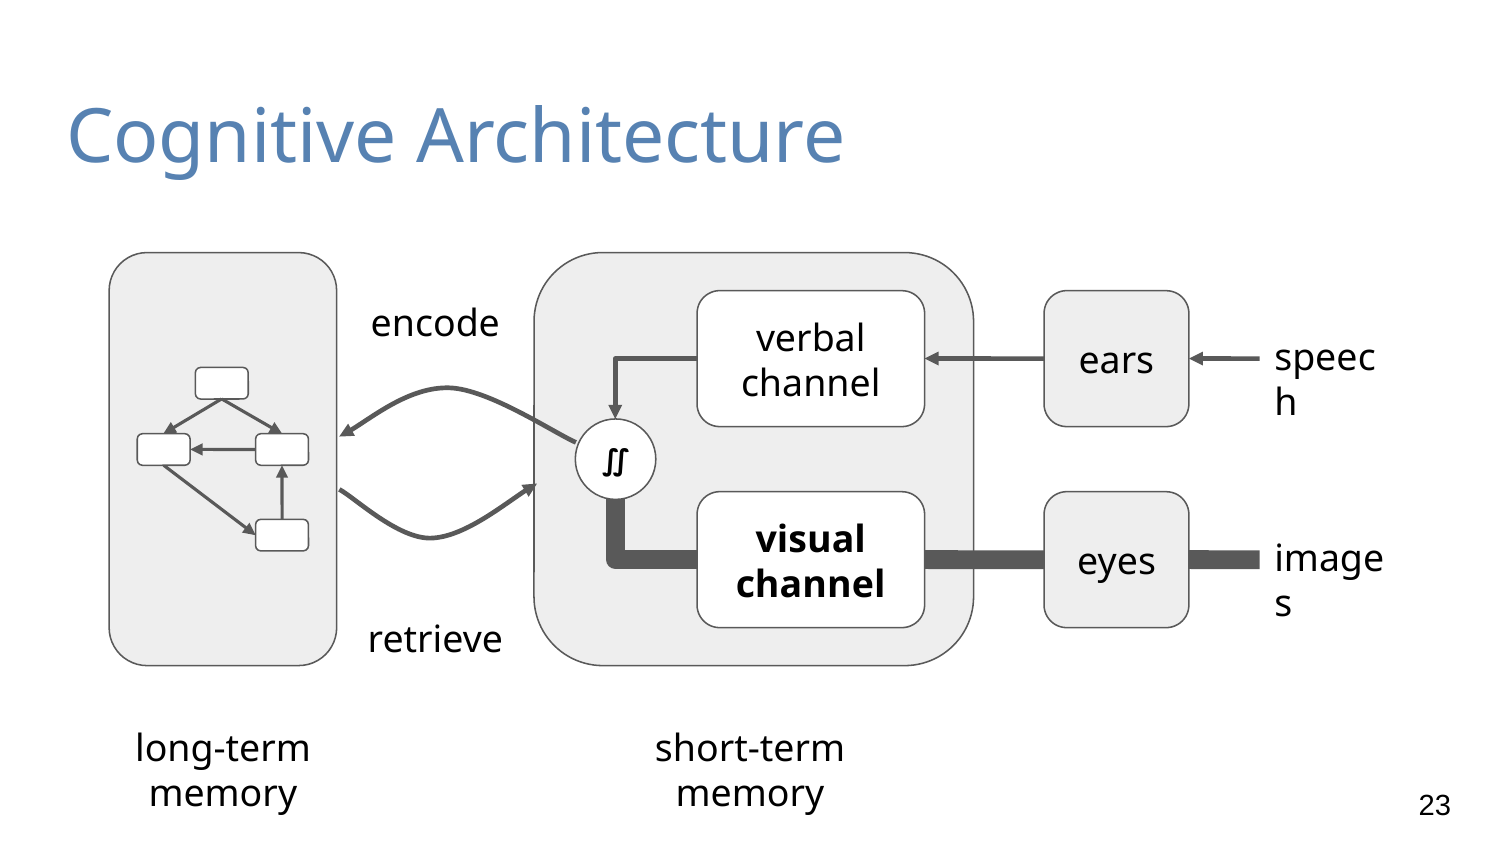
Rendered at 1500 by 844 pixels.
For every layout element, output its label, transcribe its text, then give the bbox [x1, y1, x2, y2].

text_box retrieve [346, 599, 524, 681]
text_box encode [346, 283, 524, 364]
text_box [617, 360, 974, 550]
text_box [109, 252, 337, 666]
text_box ears [1044, 290, 1189, 427]
text_box short-term memory [575, 709, 925, 790]
text_box visual channel [697, 491, 925, 628]
text_box speech [1259, 318, 1405, 399]
text_box long-term memory [48, 709, 397, 790]
text_box ∬ [575, 418, 656, 499]
text_box verbal channel [697, 290, 925, 427]
text_box eyes [1044, 491, 1189, 628]
text_box [533, 252, 974, 666]
text_box images [1259, 519, 1405, 600]
title Cognitive Architecture [51, 72, 1449, 167]
